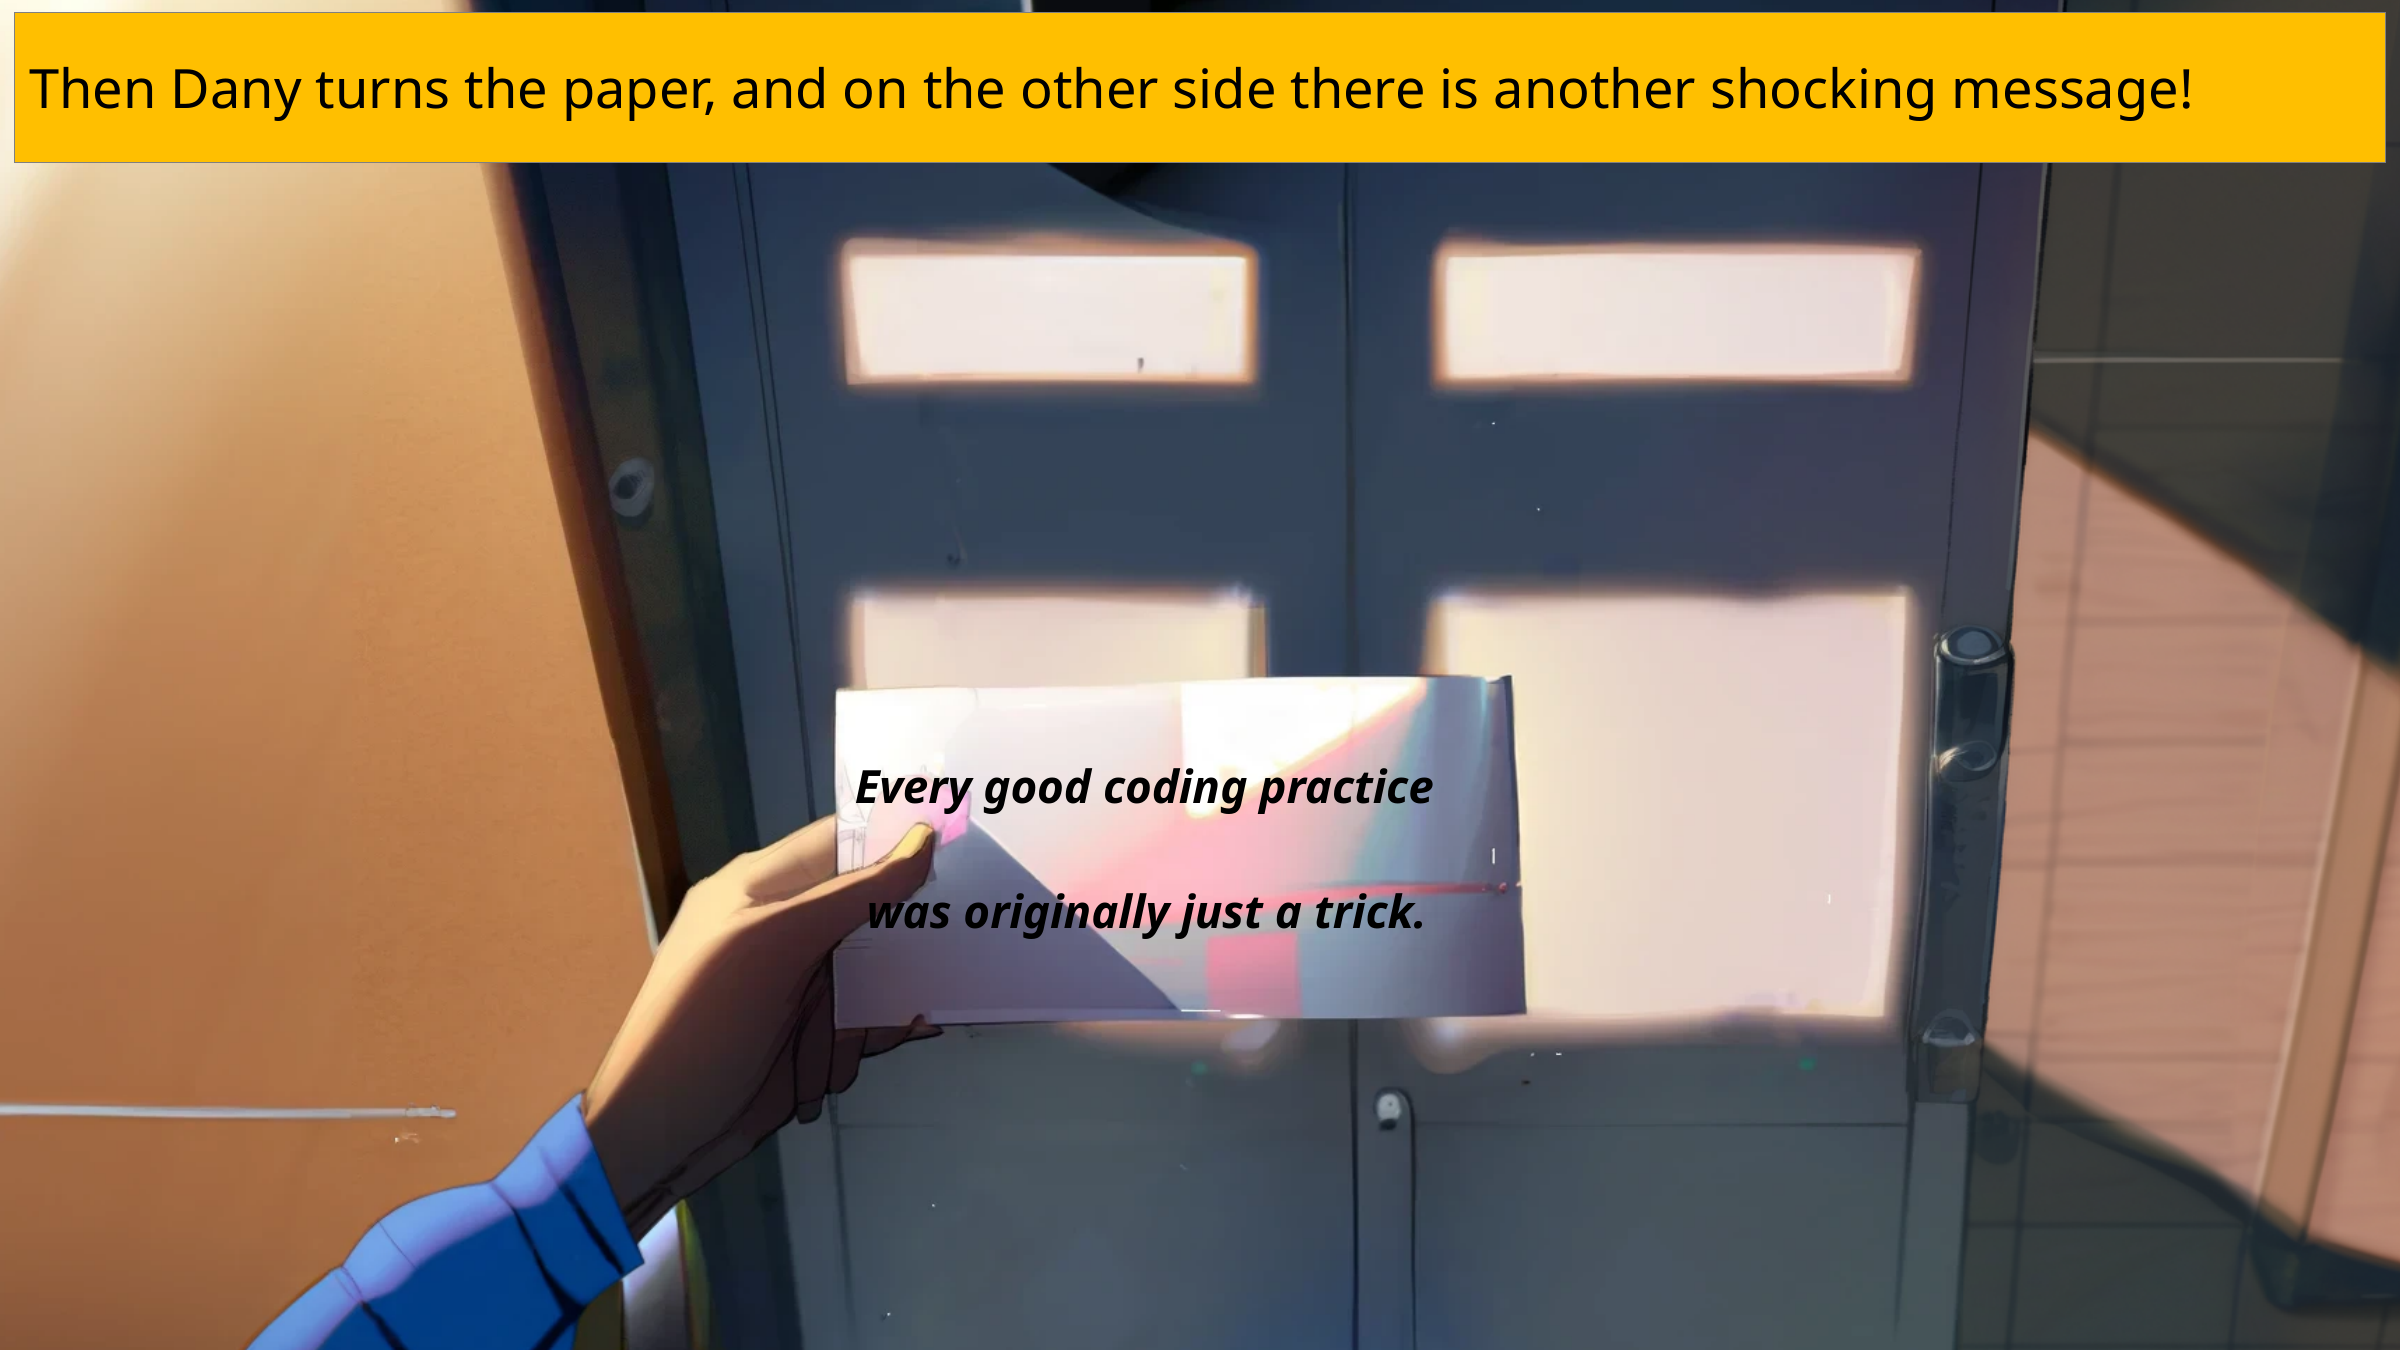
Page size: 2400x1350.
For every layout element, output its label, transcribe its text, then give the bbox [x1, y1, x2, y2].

picture [0, 0, 2400, 1350]
text_box Then Dany turns the paper, and on the other side there is another shocking message! [14, 12, 2386, 163]
text_box Every good coding practice was originally just a trick. [840, 633, 1594, 1077]
